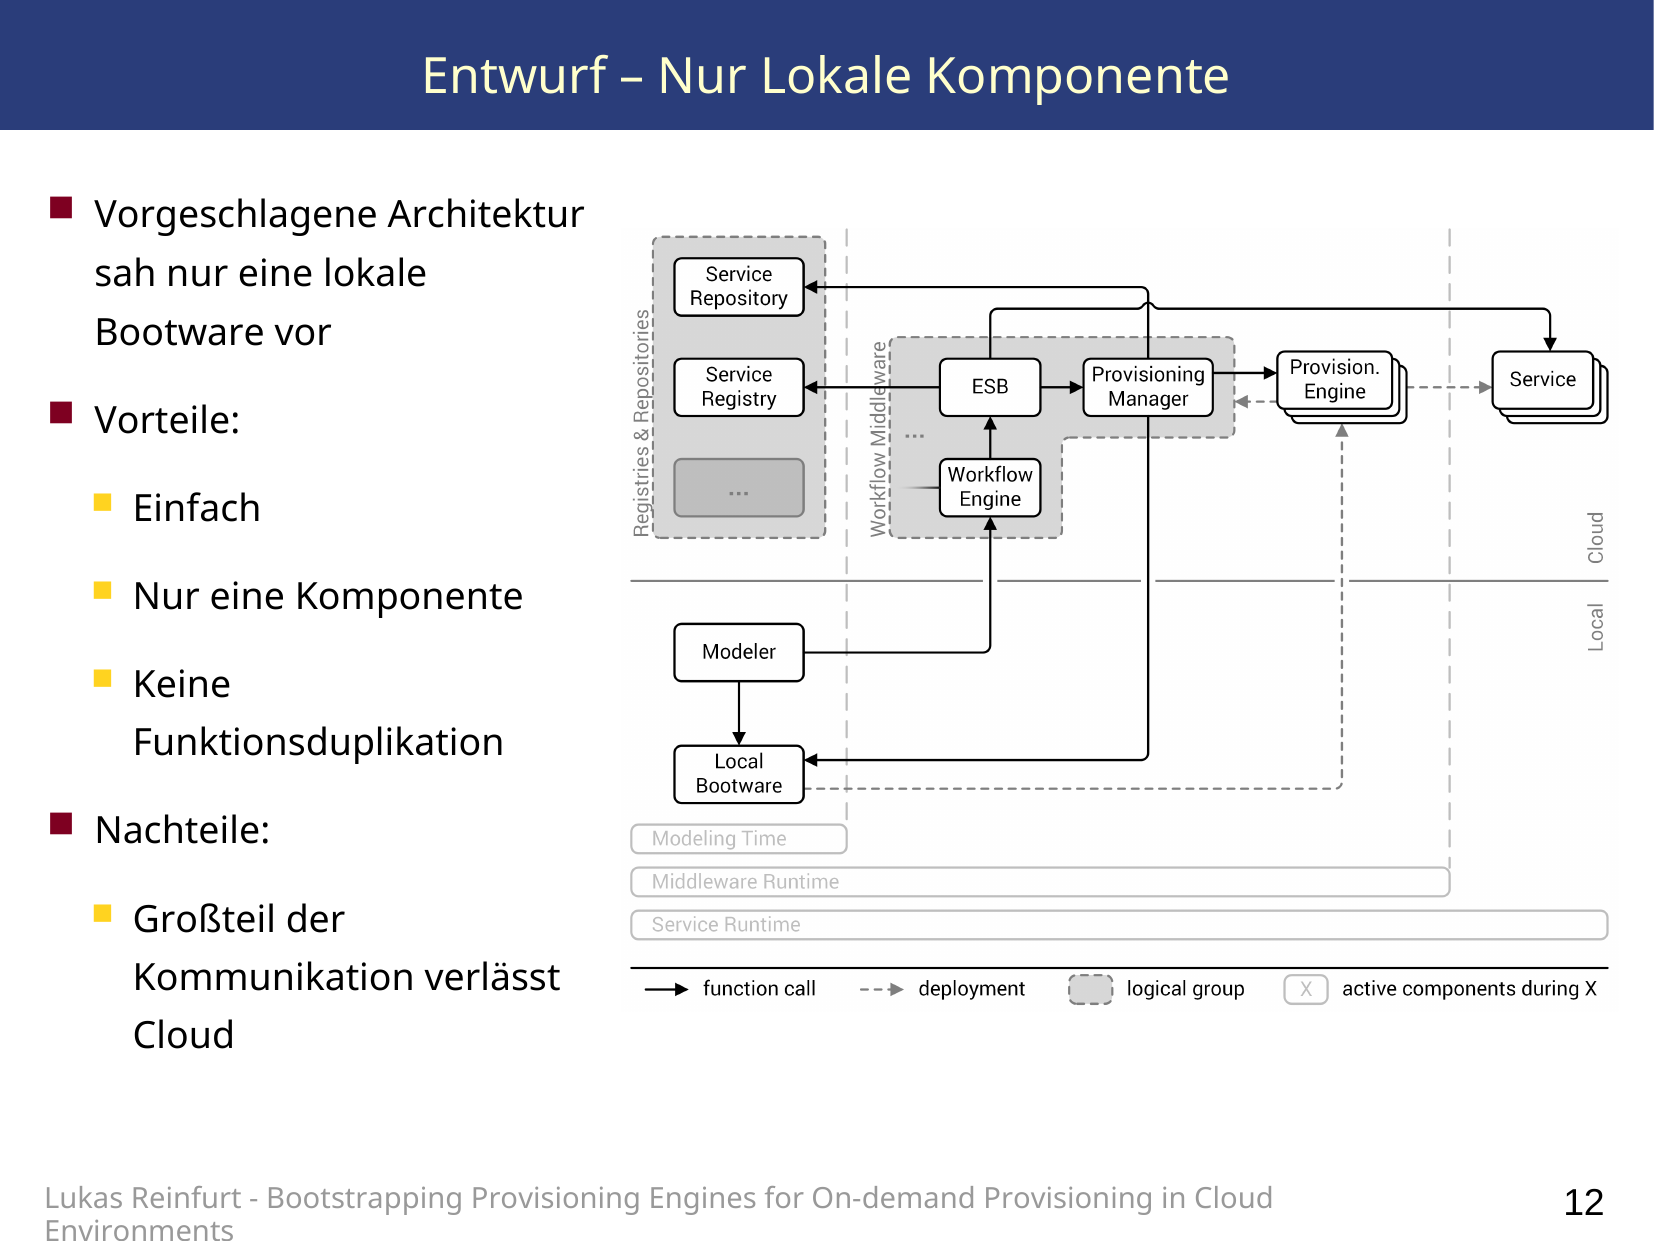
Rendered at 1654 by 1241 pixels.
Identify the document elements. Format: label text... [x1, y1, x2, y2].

list Vorgeschlagene Architektur sah nur eine lokale Bootware vor Vorteile: Einfach Nur eine Komponente Keine Funktionsduplikation Nachteile: Großteil der Kommunikation verlässt Cloud [47, 177, 603, 1146]
title Entwurf – Nur Lokale Komponente [47, 23, 1607, 119]
picture [621, 228, 1619, 1012]
